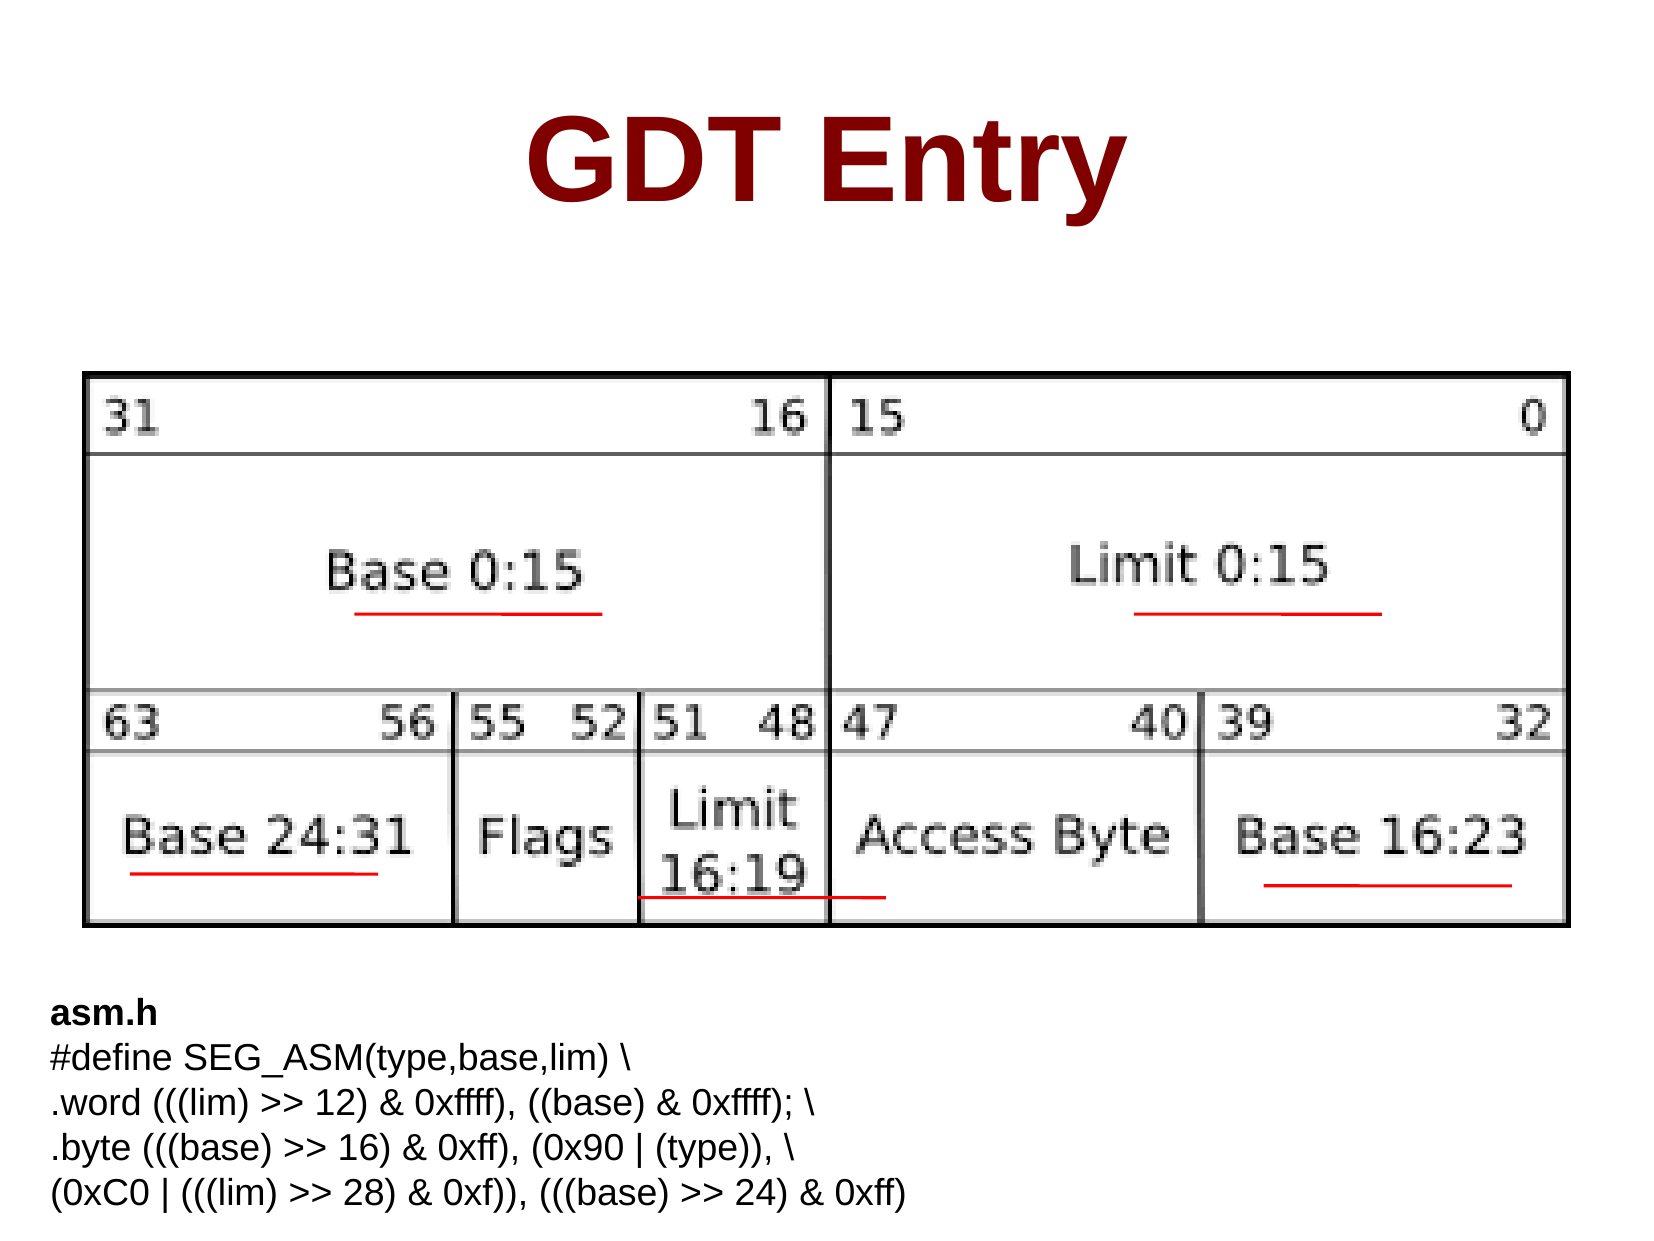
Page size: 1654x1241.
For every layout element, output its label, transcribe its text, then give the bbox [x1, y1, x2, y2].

picture [82, 371, 1571, 928]
title GDT Entry [82, 49, 1571, 257]
text_box asm.h #define SEG_ASM(type,base,lim) \ .word (((lim) >> 12) & 0xffff), ((base) & 0xffff); \ .byte (((base) >> 16) & 0xff), (0x90 | (type)), \ (0xC0 | (((lim) >> 28) & 0xf)), (((base) >> 24) & 0xff) [35, 980, 1595, 1241]
